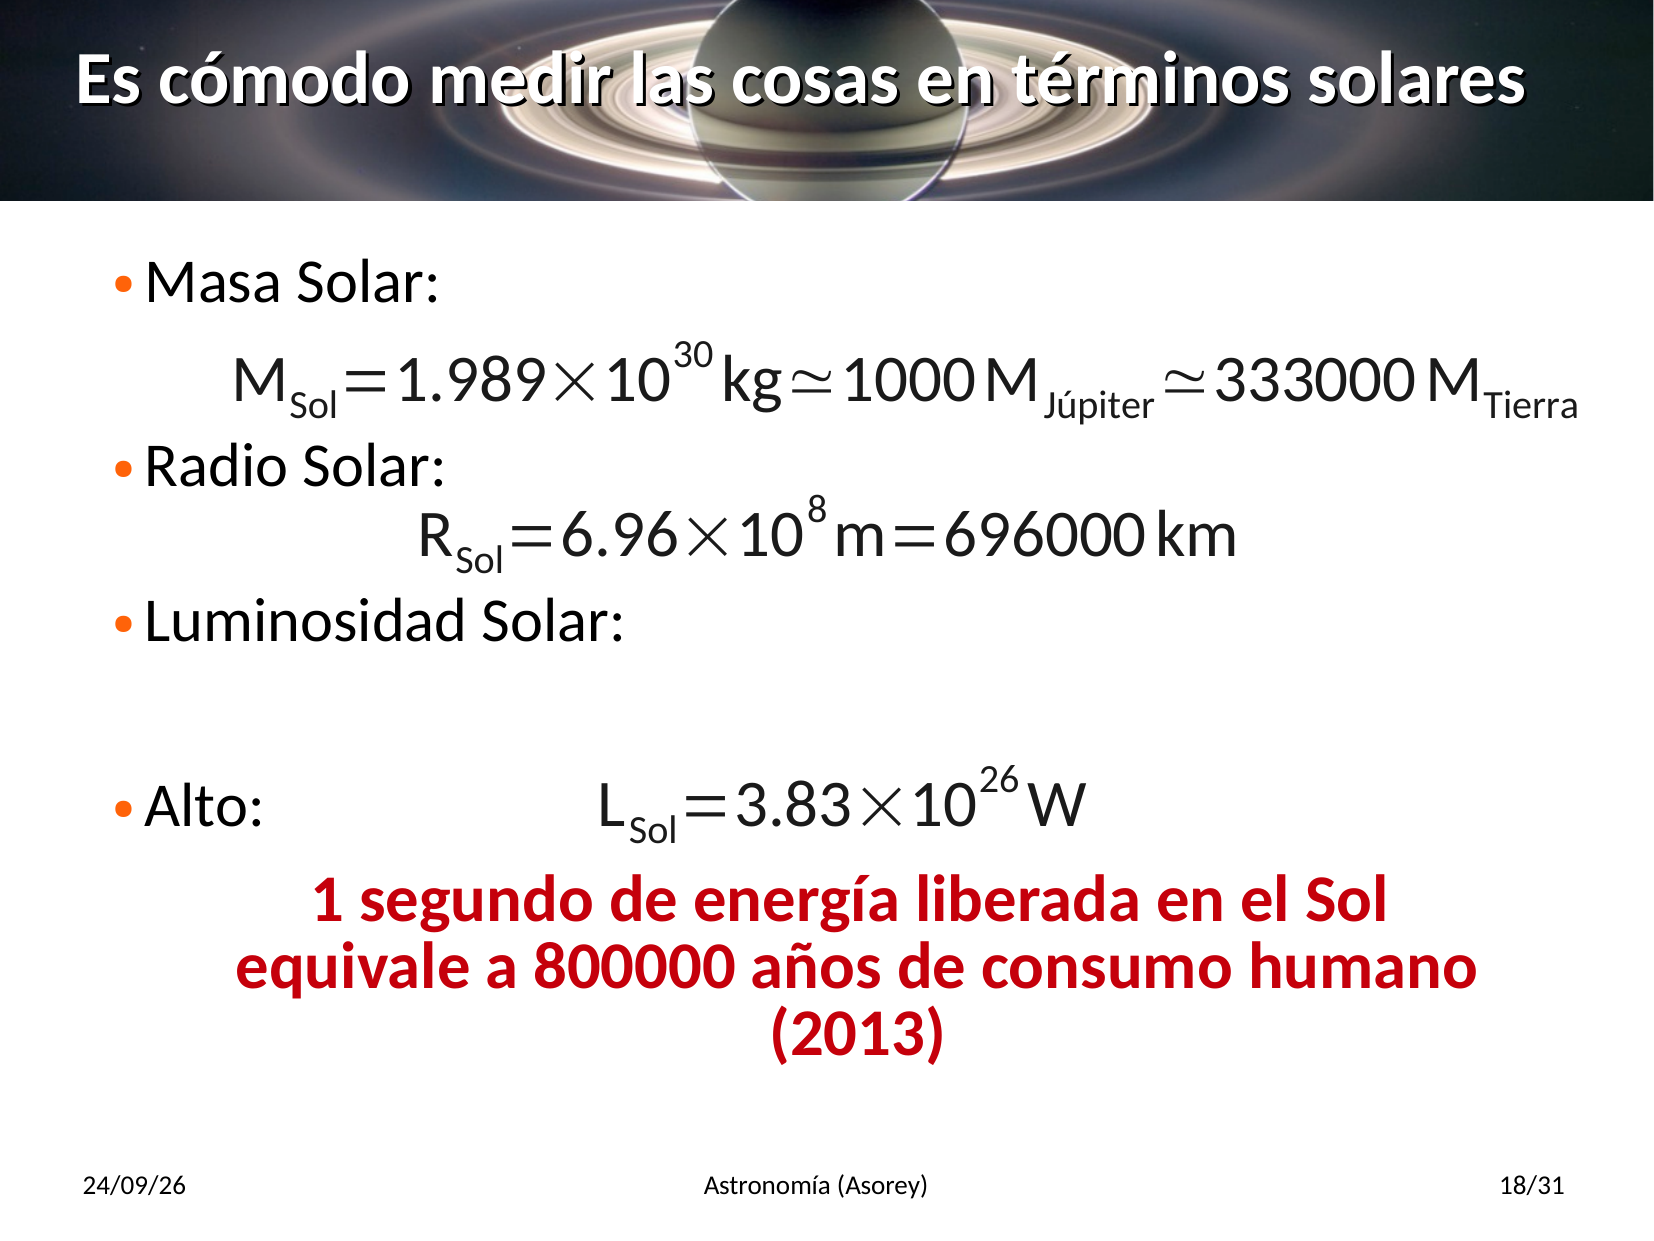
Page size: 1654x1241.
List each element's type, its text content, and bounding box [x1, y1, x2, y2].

picture [0, 0, 1654, 201]
chart [225, 330, 1587, 431]
title Es cómodo medir las cosas en términos solares [75, 19, 1564, 151]
list Masa Solar: Radio Solar: Luminosidad Solar: Alto: 1 segundo de energía liberada en el Sol equivale a 800000 años de consumo humano (2013) [82, 255, 1571, 1156]
chart [411, 484, 1246, 586]
chart [591, 754, 1096, 856]
